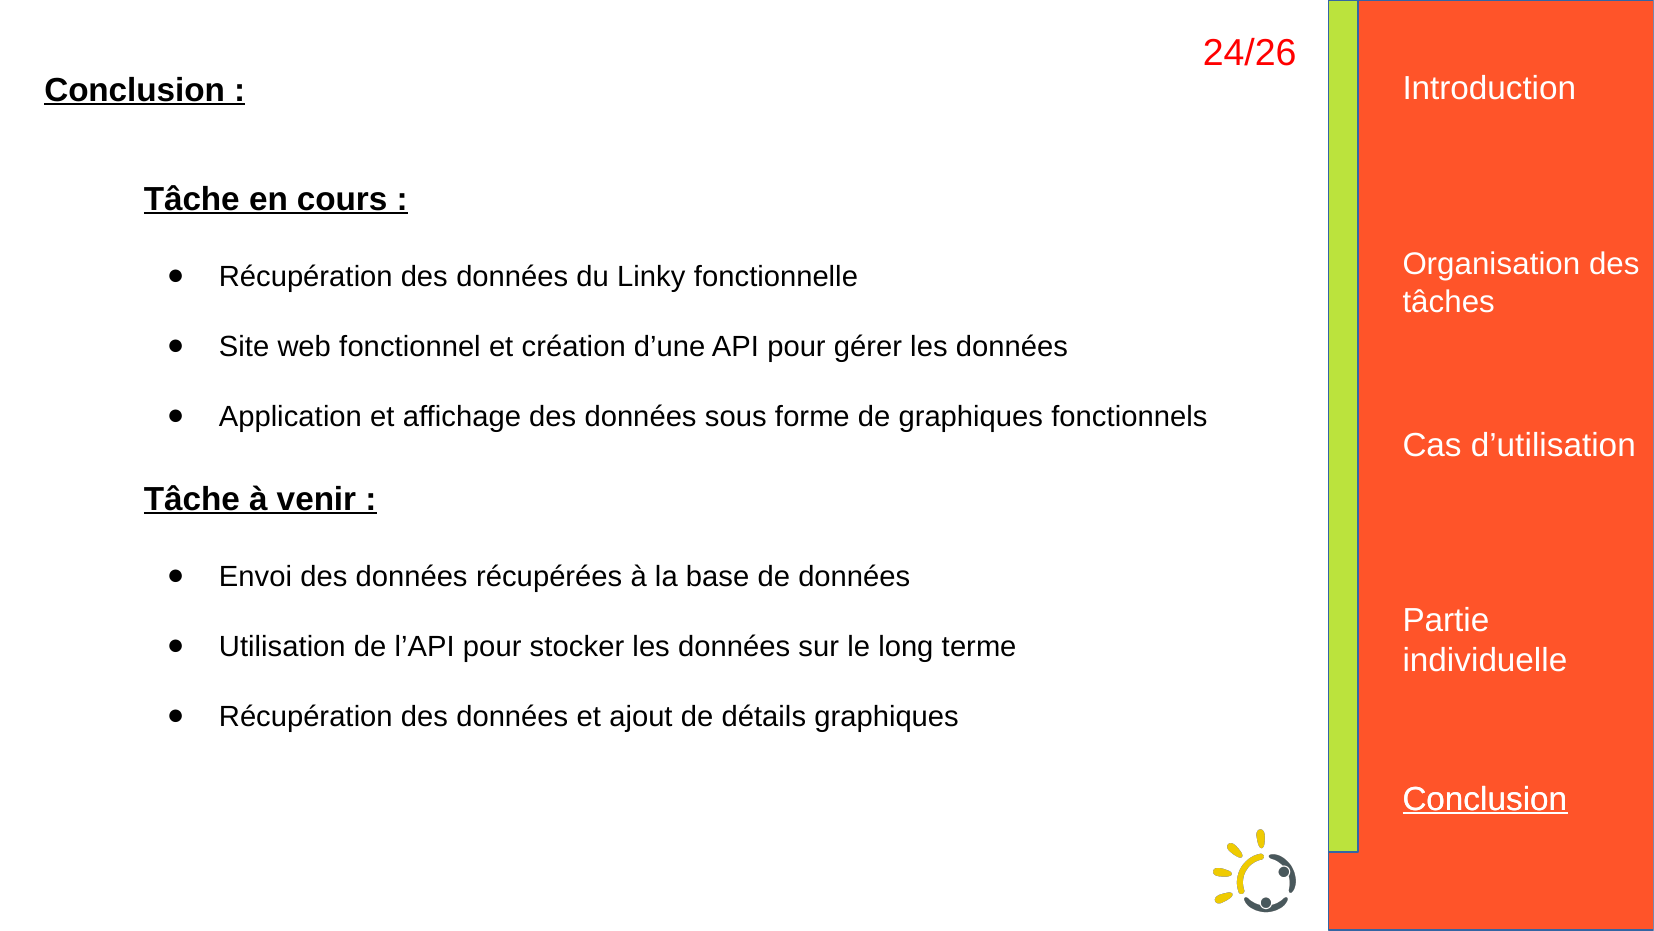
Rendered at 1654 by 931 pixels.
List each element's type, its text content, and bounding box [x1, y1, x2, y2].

text_box [1328, 0, 1359, 853]
picture [1210, 826, 1300, 916]
text_box Tâche à venir : Envoi des données récupérées à la base de données Utilisation de l’API pour stocker les données sur le long terme Récupération des données et ajout de détails graphiques [128, 462, 1206, 747]
text_box Conclusion [1387, 769, 1654, 857]
text_box Tâche en cours : Récupération des données du Linky fonctionnelle Site web fonctionnel et création d’une API pour gérer les données Application et affichage des données sous forme de graphiques fonctionnels [128, 162, 1274, 447]
text_box Conclusion : [29, 53, 690, 124]
